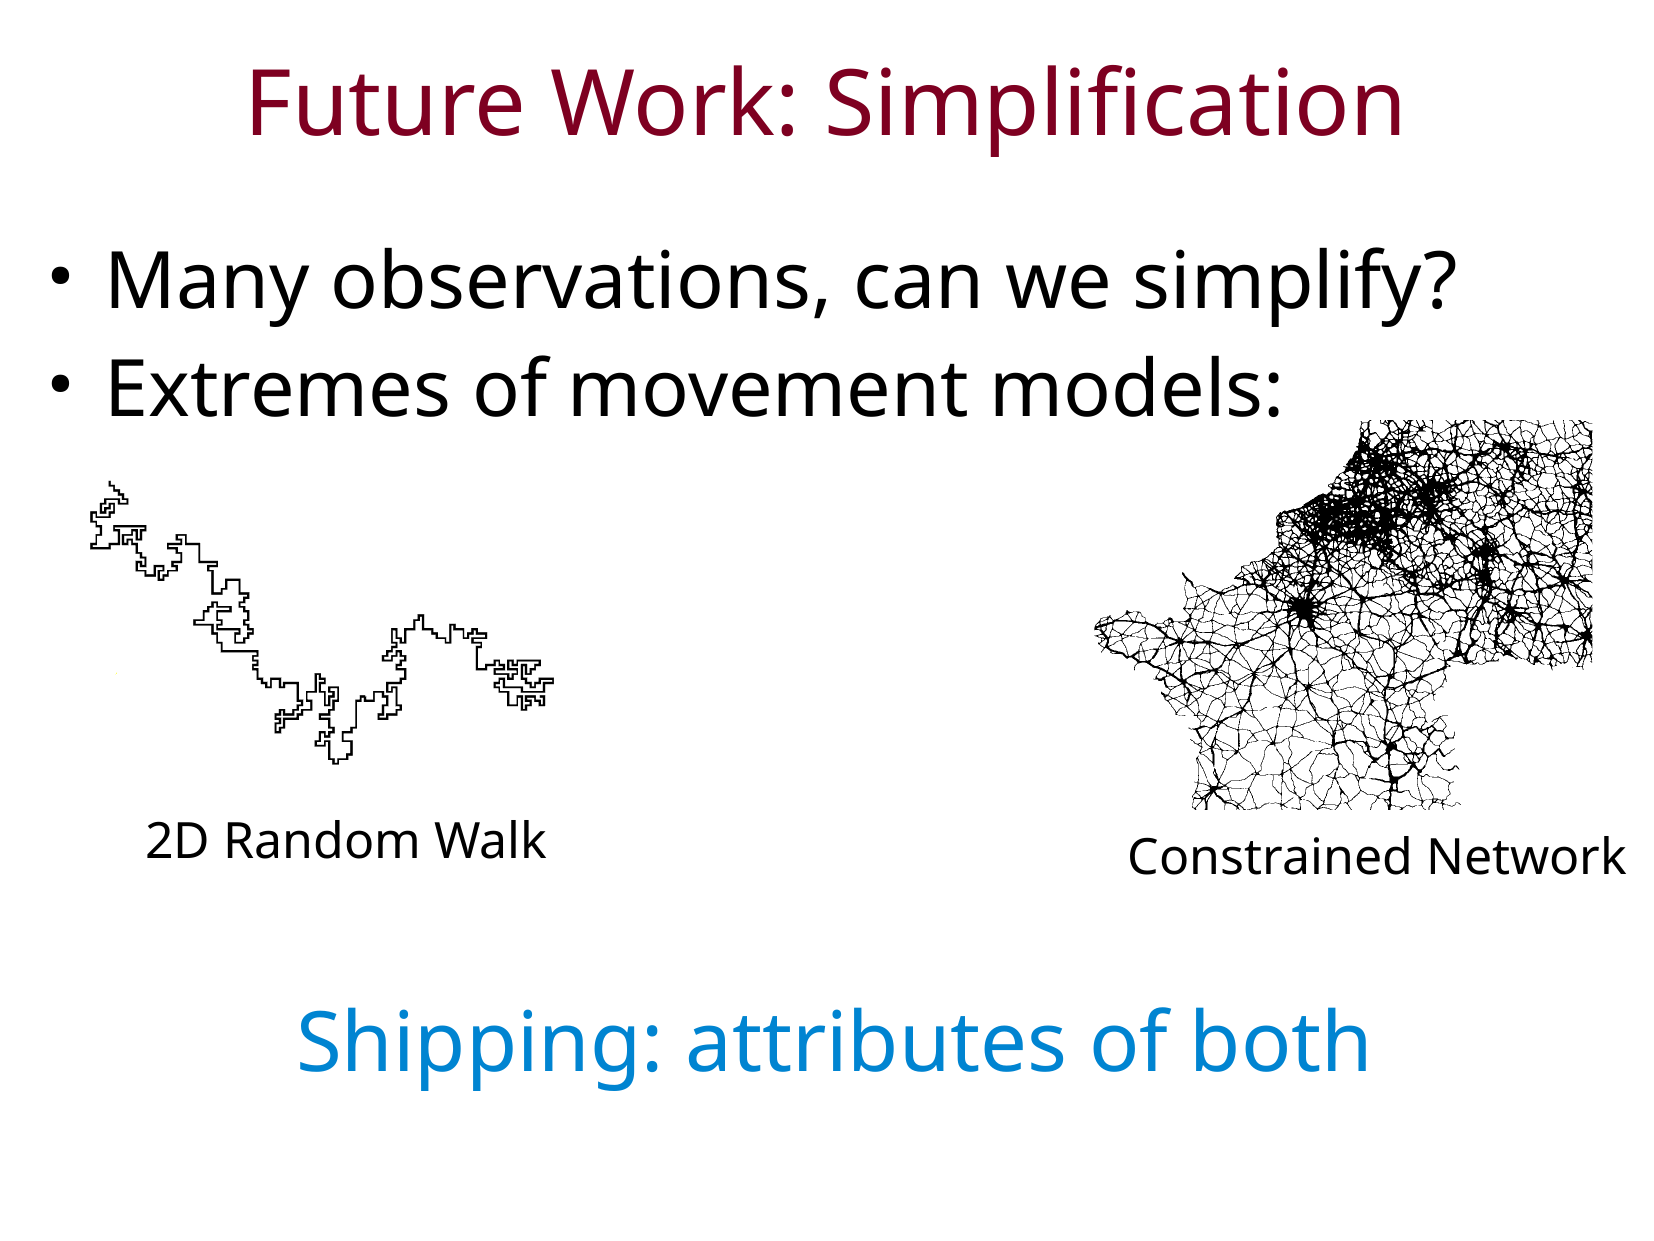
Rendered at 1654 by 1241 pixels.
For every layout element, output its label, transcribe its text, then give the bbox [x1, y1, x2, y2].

title Future Work: Simplification [82, 0, 1571, 165]
text_box 2D Random Walk [130, 798, 527, 878]
text_box Many observations, can we simplify? Extremes of movement models: [33, 165, 1621, 1134]
text_box Shipping: attributes of both [281, 975, 1289, 1098]
picture [90, 480, 554, 765]
picture [1094, 420, 1593, 810]
text_box Constrained Network [1113, 813, 1653, 955]
